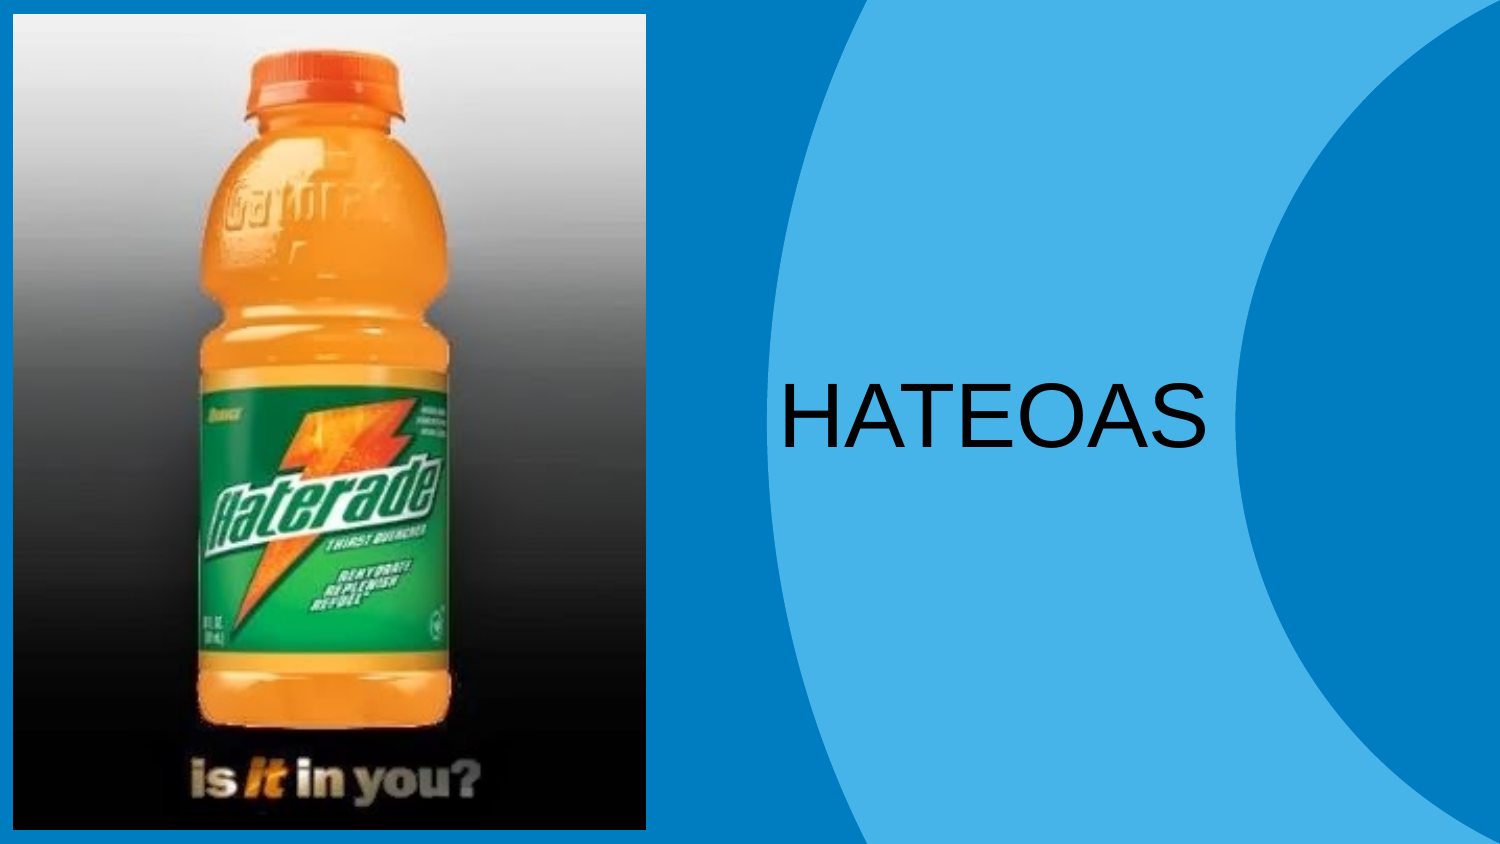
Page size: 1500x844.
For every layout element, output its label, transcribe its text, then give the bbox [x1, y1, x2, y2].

title HATEOAS [731, 345, 1257, 486]
picture [13, 14, 646, 830]
